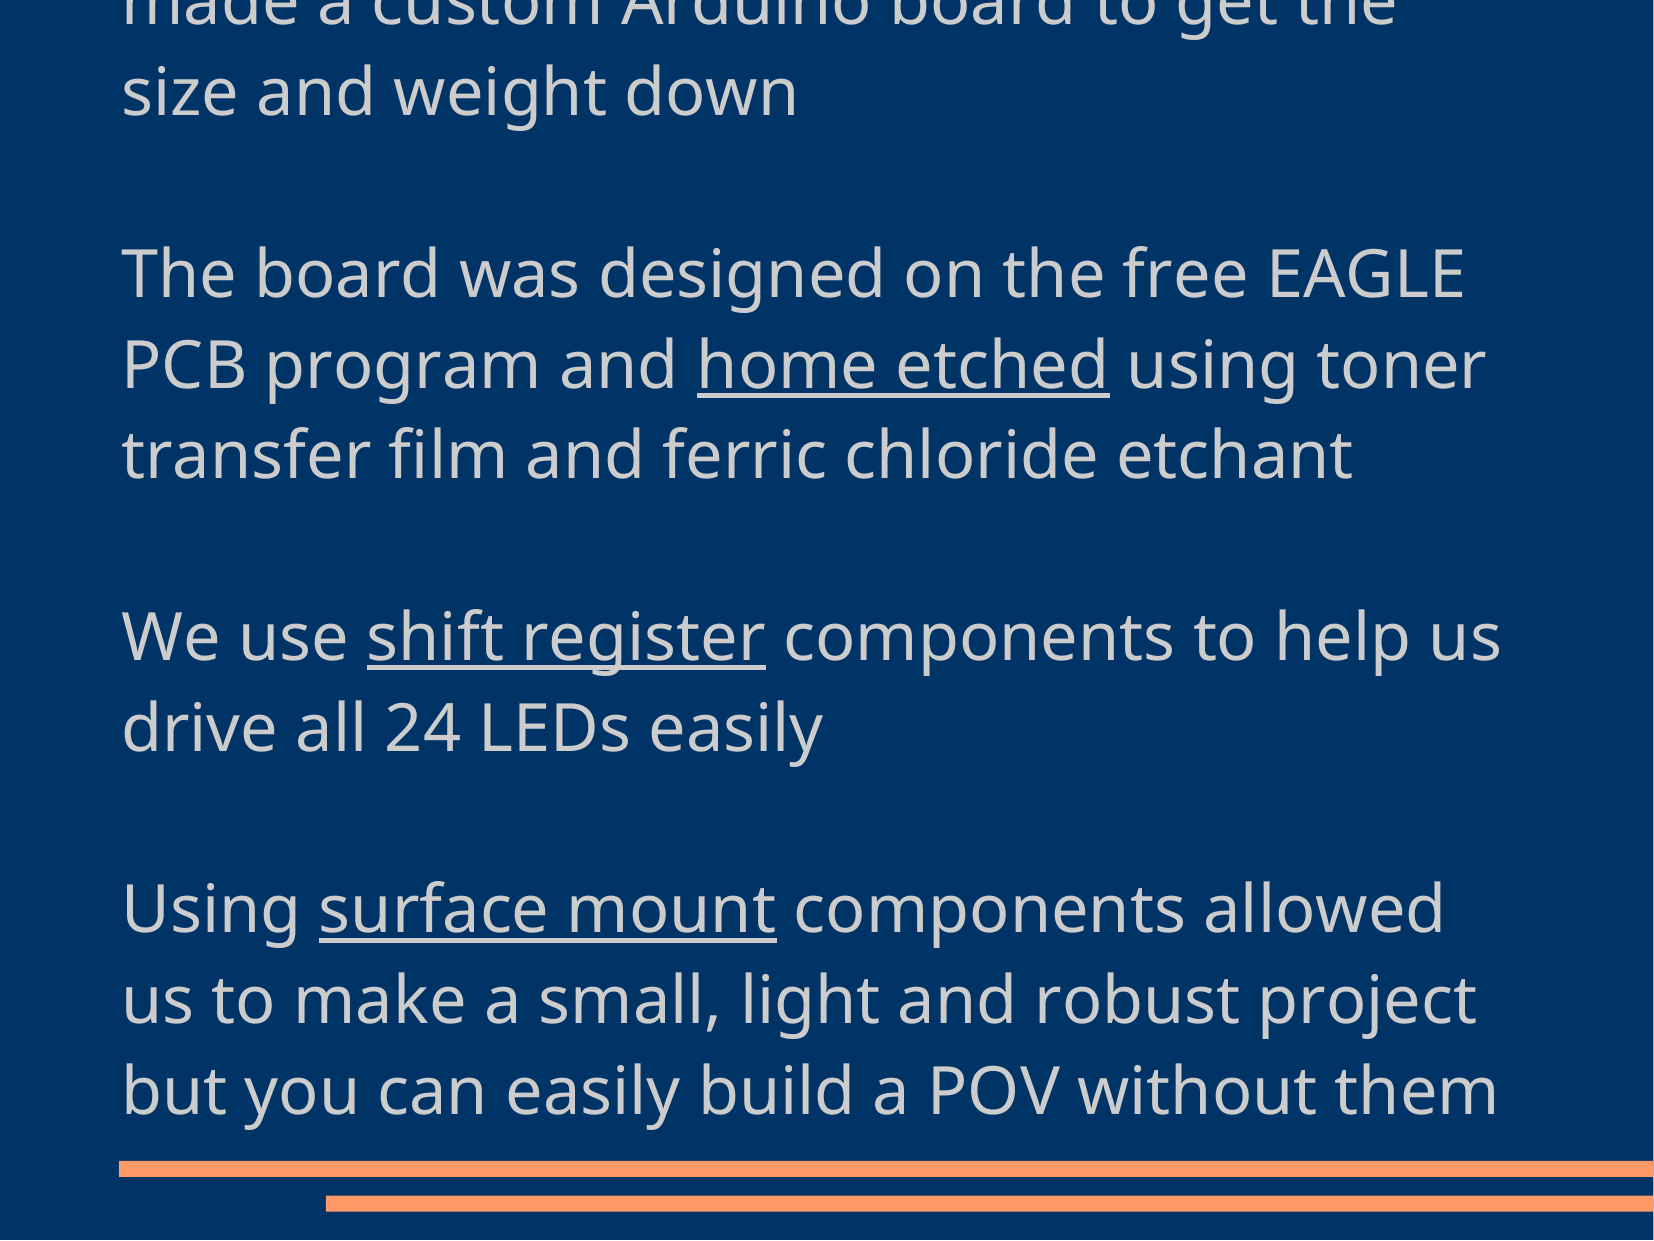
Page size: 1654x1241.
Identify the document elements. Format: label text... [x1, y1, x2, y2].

subtitle The globe is an Arduino project, but we made a custom Arduino board to get the size and weight down The board was designed on the free EAGLE PCB program and home etched using toner transfer film and ferric chloride etchant We use shift register components to help us drive all 24 LEDs easily Using surface mount components allowed us to make a small, light and robust project but you can easily build a POV without them [121, 46, 1534, 1132]
